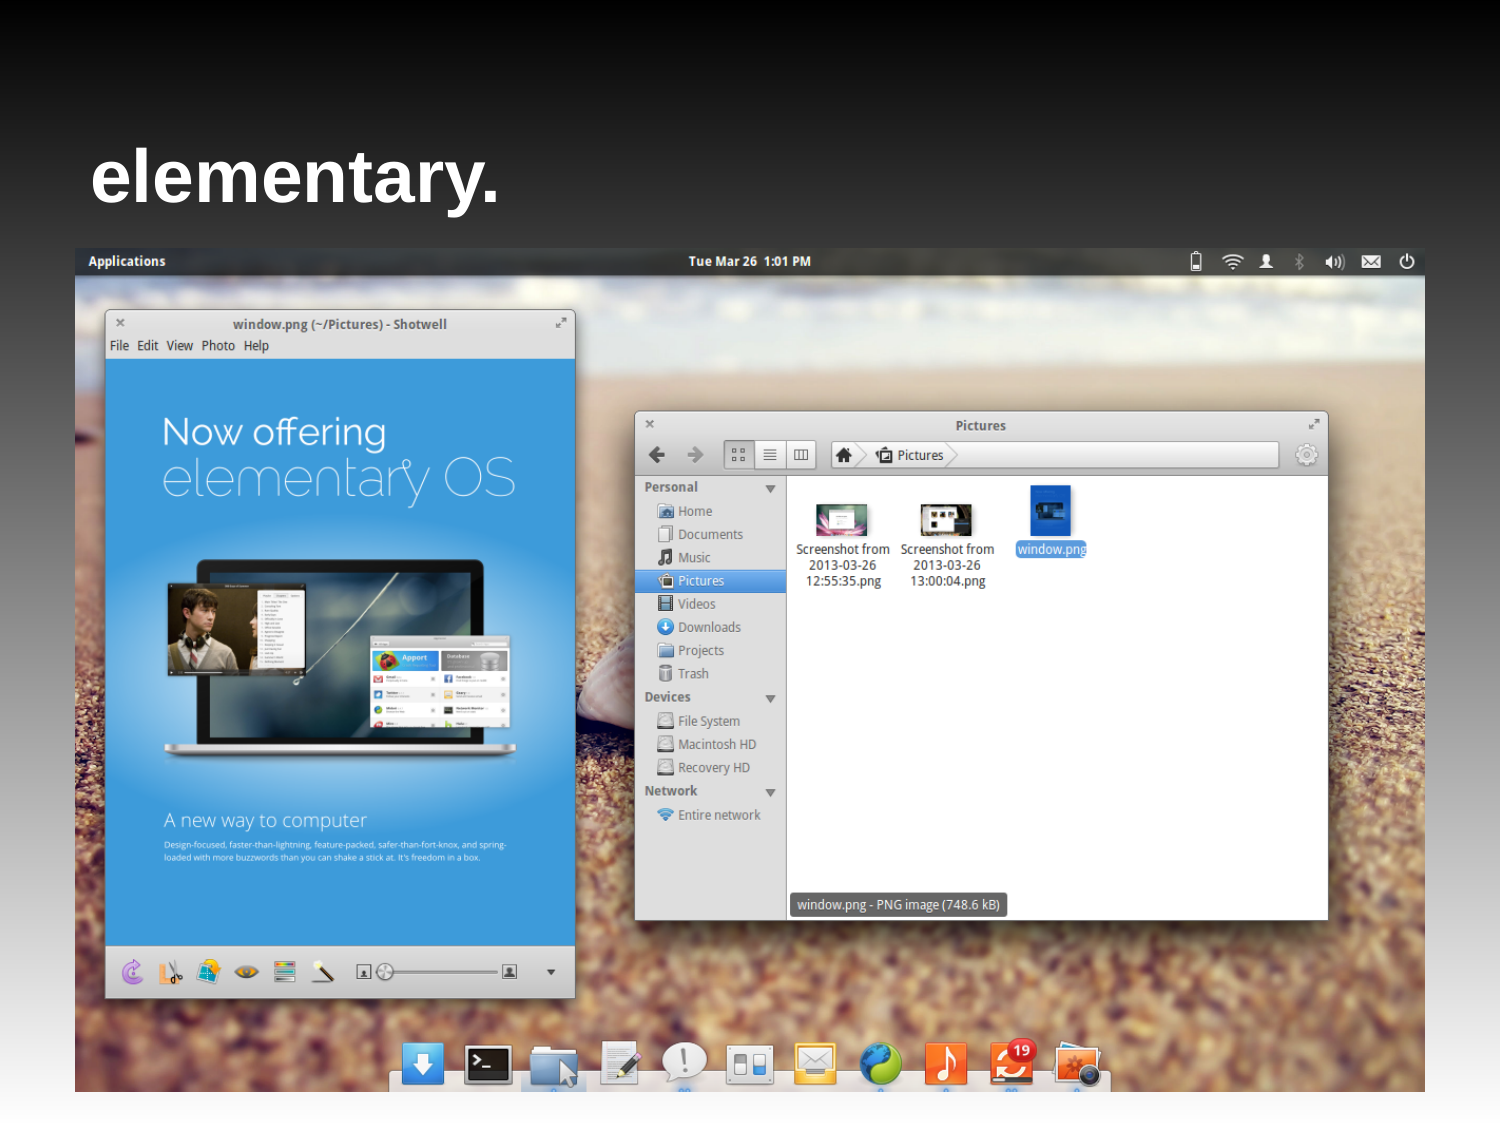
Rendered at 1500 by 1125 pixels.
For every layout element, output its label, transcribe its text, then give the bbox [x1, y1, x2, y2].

title elementary. [75, 45, 1425, 233]
picture [75, 248, 1425, 1092]
